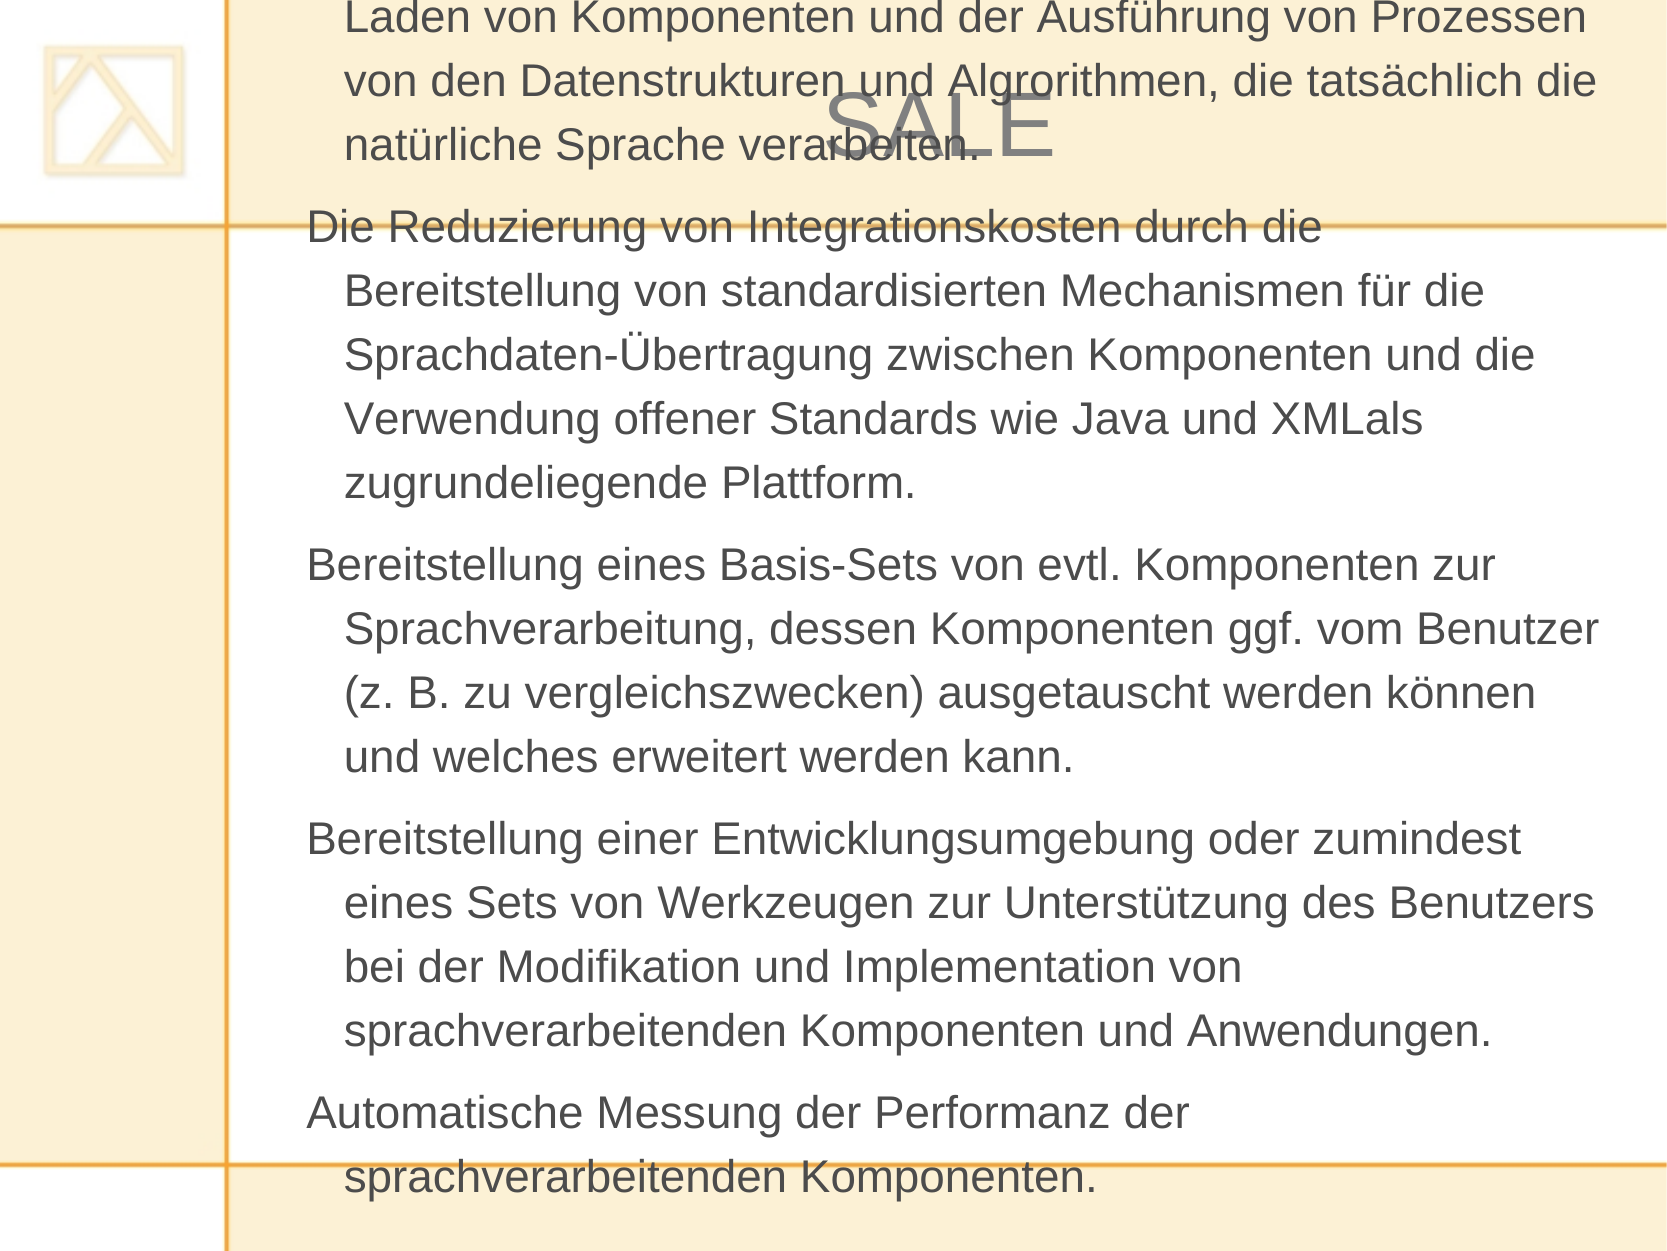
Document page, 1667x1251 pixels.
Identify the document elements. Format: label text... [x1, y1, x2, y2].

list Strikte Trennung von systemnahen Aufgaben wie Datenspeicherung, Datenvisualisierung, Speicherstelle und Laden von Komponenten und der Ausführung von Prozessen von den Datenstrukturen und Algrorithmen, die tatsächlich die natürliche Sprache verarbeiten. Die Reduzierung von Integrationskosten durch die Bereitstellung von standardisierten Mechanismen für die Sprachdaten-Übertragung zwischen Komponenten und die Verwendung offener Standards wie Java und XMLals zugrundeliegende Plattform. Bereitstellung eines Basis-Sets von evtl. Komponenten zur Sprachverarbeitung, dessen Komponenten ggf. vom Benutzer (z. B. zu vergleichszwecken) ausgetauscht werden können und welches erweitert werden kann. Bereitstellung einer Entwicklungsumgebung oder zumindest eines Sets von Werkzeugen zur Unterstützung des Benutzers bei der Modifikation und Implementation von sprachverarbeitenden Komponenten und Anwendungen. Automatische Messung der Performanz der sprachverarbeitenden Komponenten. [268, 0, 1611, 1196]
picture [0, 0, 1667, 1251]
